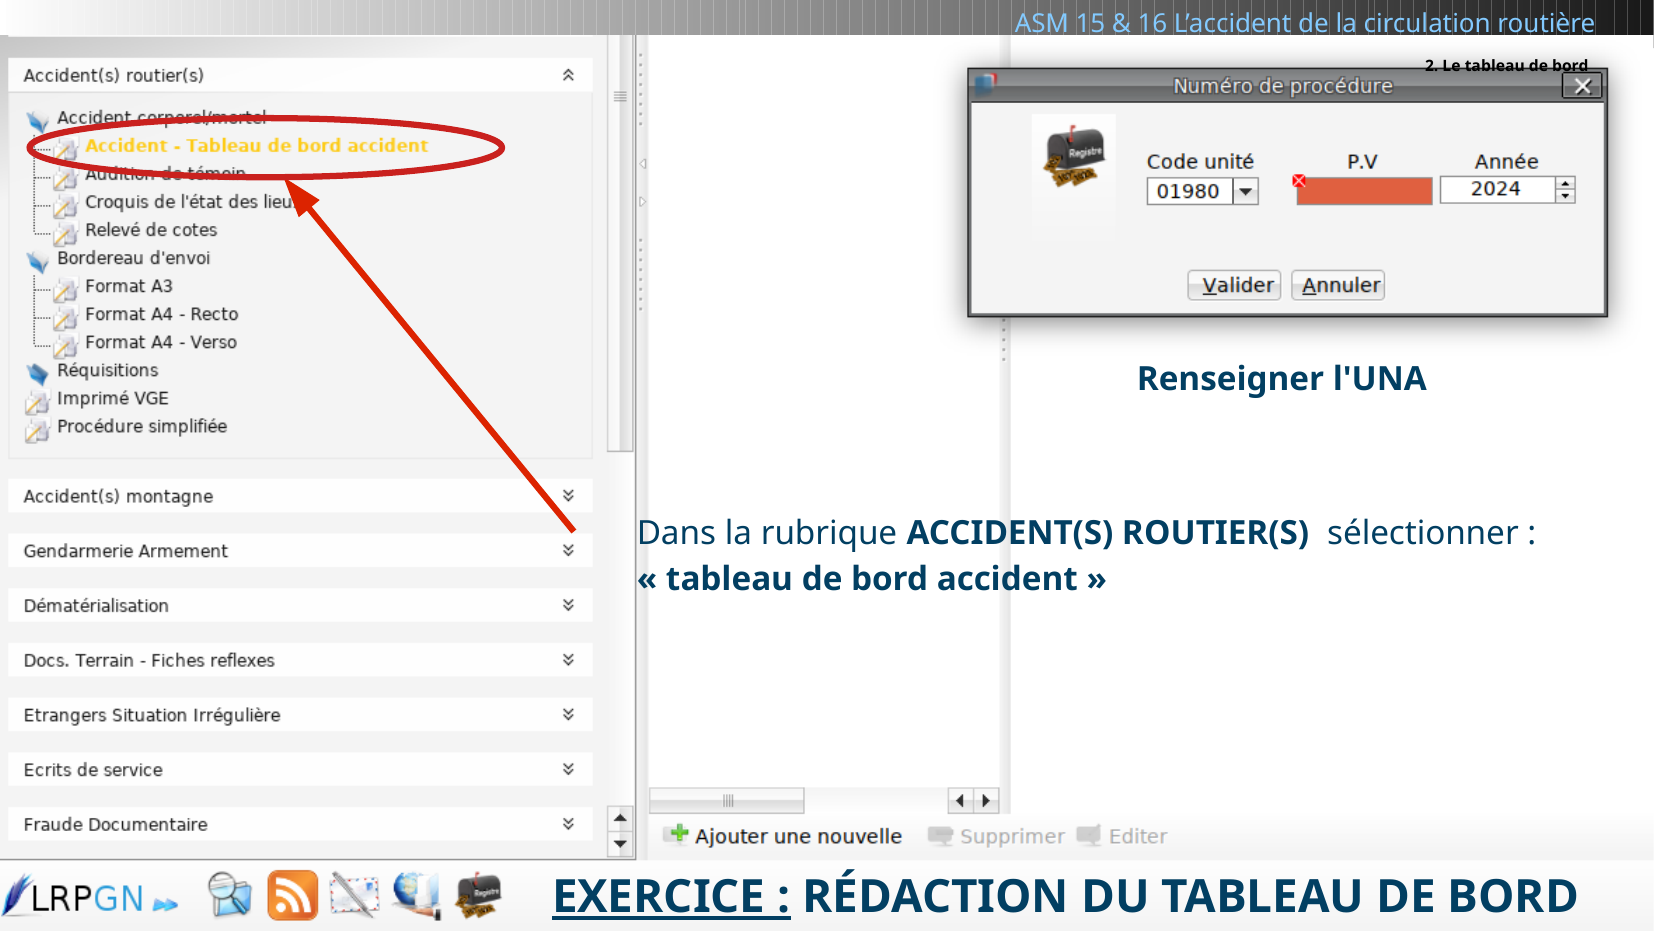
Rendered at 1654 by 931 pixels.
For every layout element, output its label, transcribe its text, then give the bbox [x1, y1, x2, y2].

text_box EXERCICE : RÉDACTION Du tableau de bord [537, 856, 1654, 927]
text_box Renseigner l'UNA [1122, 347, 1530, 414]
list 2. Le tableau de bord [598, 56, 1589, 122]
text_box Dans la rubrique accident(S) routier(S) sélectionner : « tableau de bord accident » [622, 501, 1595, 620]
picture [0, 35, 1654, 931]
